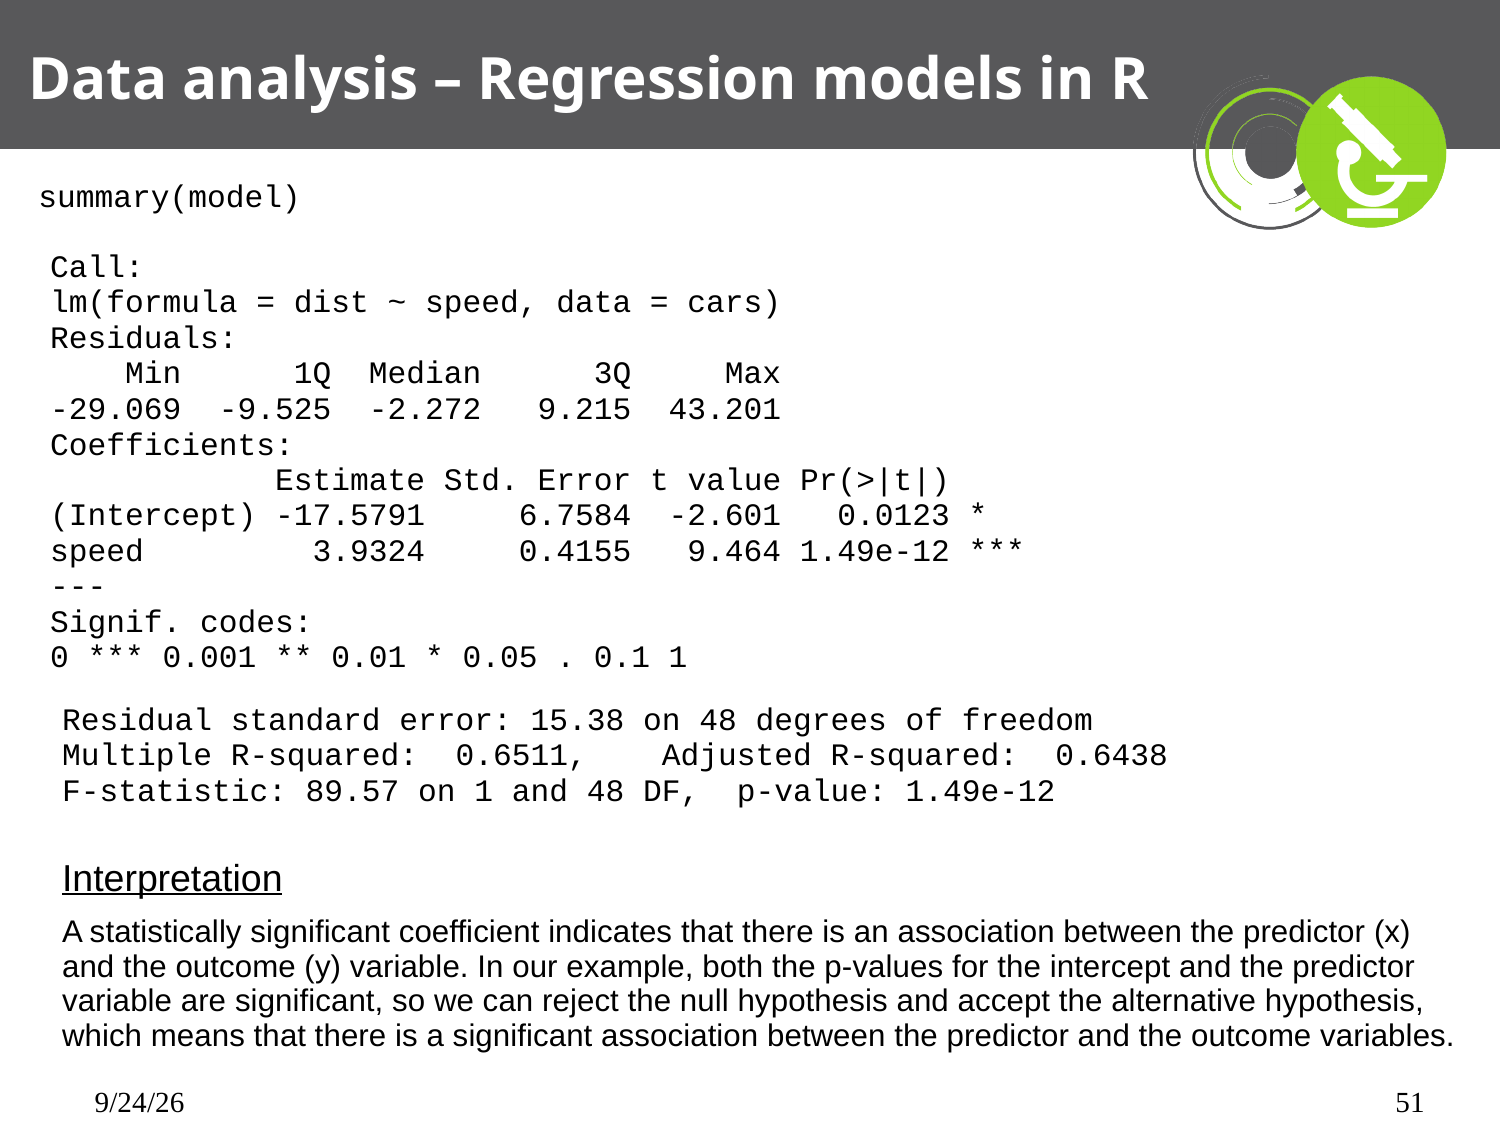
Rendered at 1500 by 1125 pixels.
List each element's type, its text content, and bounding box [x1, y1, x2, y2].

text_box Residual standard error: 15.38 on 48 degrees of freedom Multiple R-squared: 0.6511, Adjusted R-squared: 0.6438 F-statistic: 89.57 on 1 and 48 DF, p-value: 1.49e-12 [47, 696, 1229, 827]
text_box Interpretation [47, 849, 298, 907]
title Data analysis – Regression models in R [0, 0, 1193, 154]
text_box Call: lm(formula = dist ~ speed, data = cars) Residuals: Min 1Q Median 3Q Max -29.069 -9.525 -2.272 9.215 43.201 Coefficients: Estimate Std. Error t value Pr(>|t|) (Intercept) -17.5791 6.7584 -2.601 0.0123 * speed 3.9324 0.4155 9.464 1.49e-12 *** --- Signif. codes: 0 *** 0.001 ** 0.01 * 0.05 . 0.1 1 [35, 244, 1406, 851]
picture [1188, 69, 1453, 236]
text_box summary(model) [23, 174, 333, 225]
text_box A statistically significant coefficient indicates that there is an association between the predictor (x) and the outcome (y) variable. In our example, both the p-values for the intercept and the predictor variable are significant, so we can reject the null hypothesis and accept the alternative hypothesis, which means that there is a significant association between the predictor and the outcome variables. [47, 906, 1489, 1061]
